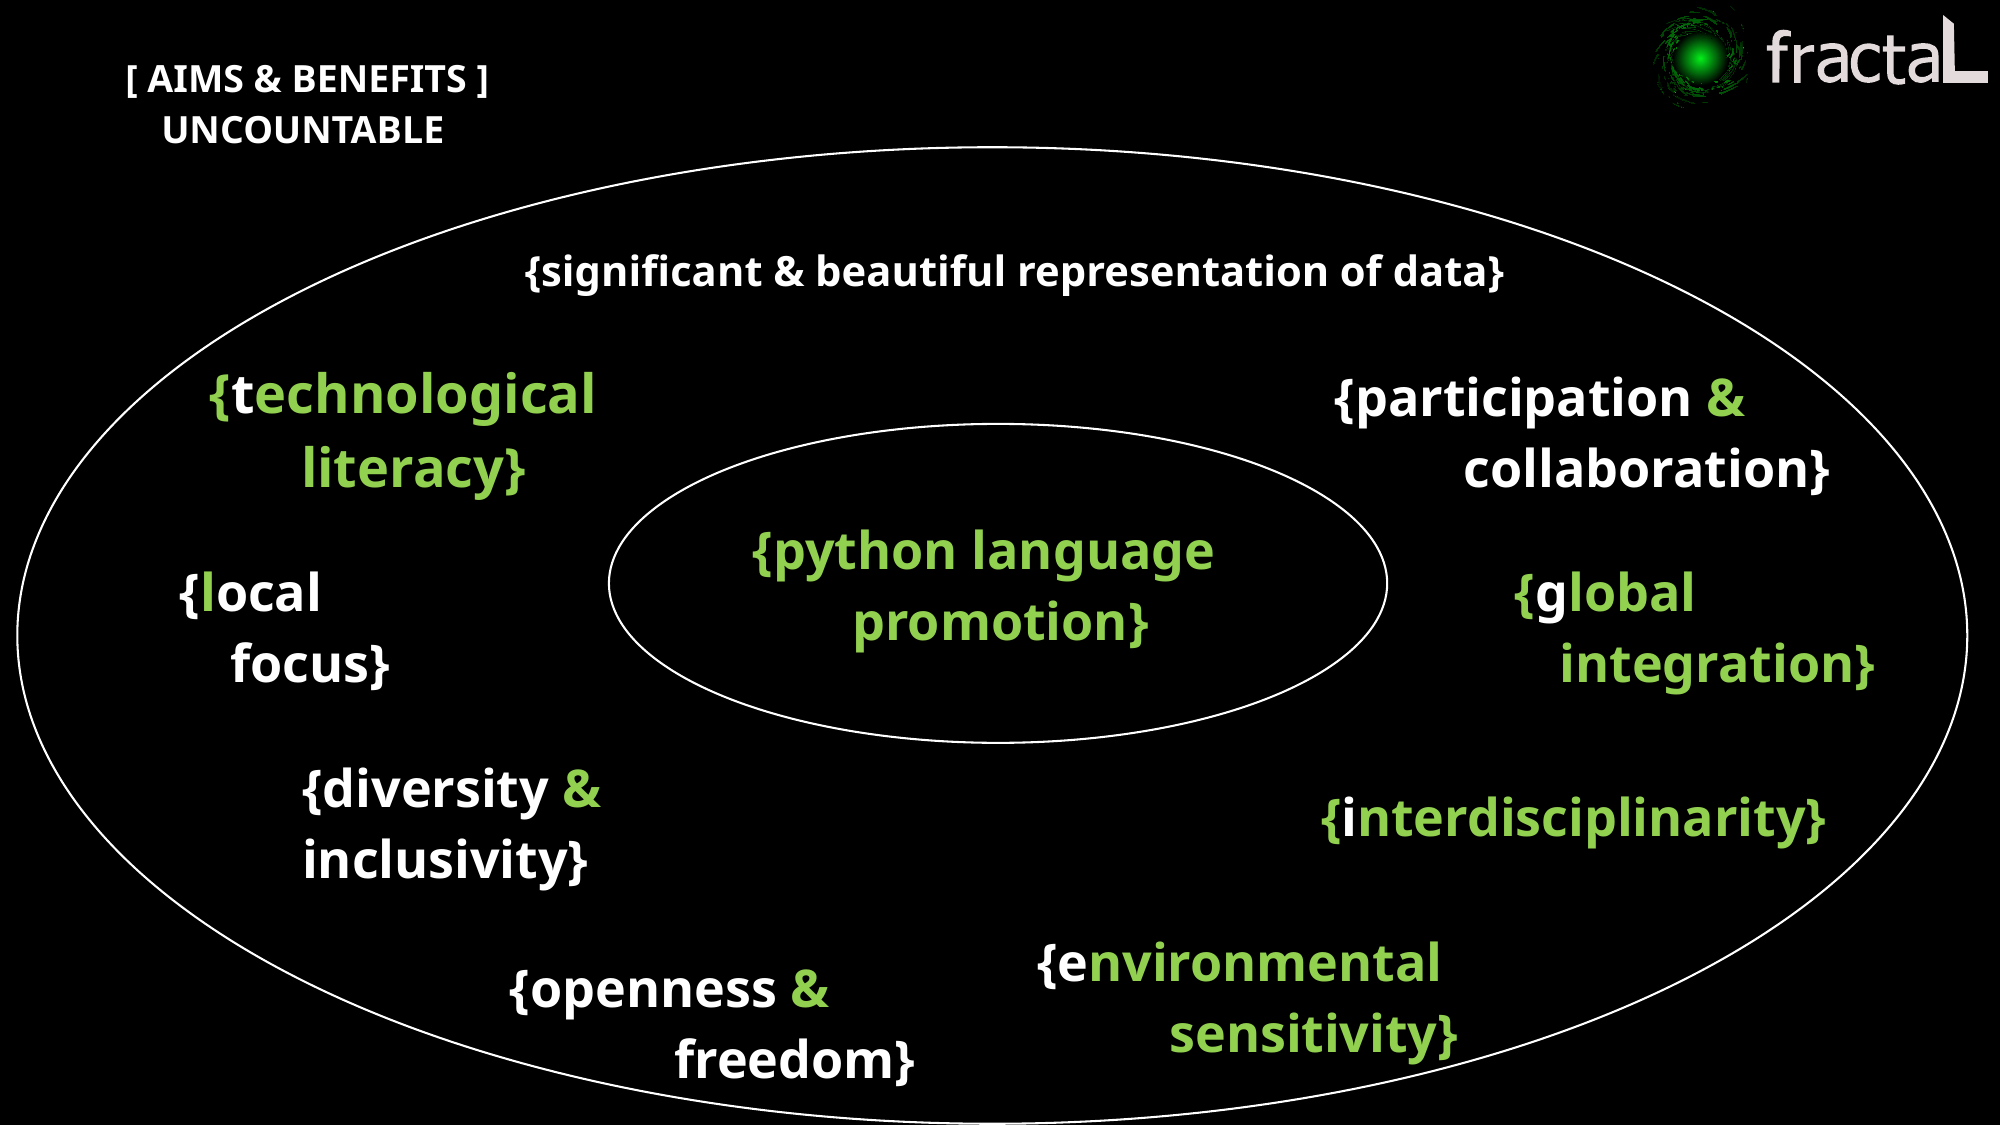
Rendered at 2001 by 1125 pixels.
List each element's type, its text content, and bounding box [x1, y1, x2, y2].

text_box {python language promotion} [738, 506, 1264, 649]
text_box {diversity & inclusivity} [287, 745, 693, 887]
text_box [ aims & BENEFITS ] uncountable [75, 45, 541, 191]
text_box {participation & collaboration} [1320, 353, 1846, 496]
text_box {significant & beautiful representation of data} [510, 234, 1546, 310]
text_box {local focus} [165, 548, 406, 691]
picture [1653, 5, 1988, 108]
text_box {technological literacy} [195, 348, 632, 496]
text_box {interdisciplinarity} [1306, 773, 1862, 864]
text_box {global integration} [1500, 548, 1891, 691]
text_box {environmental sensitivity} [1022, 918, 1473, 1060]
text_box {openness & freedom} [495, 945, 931, 1087]
